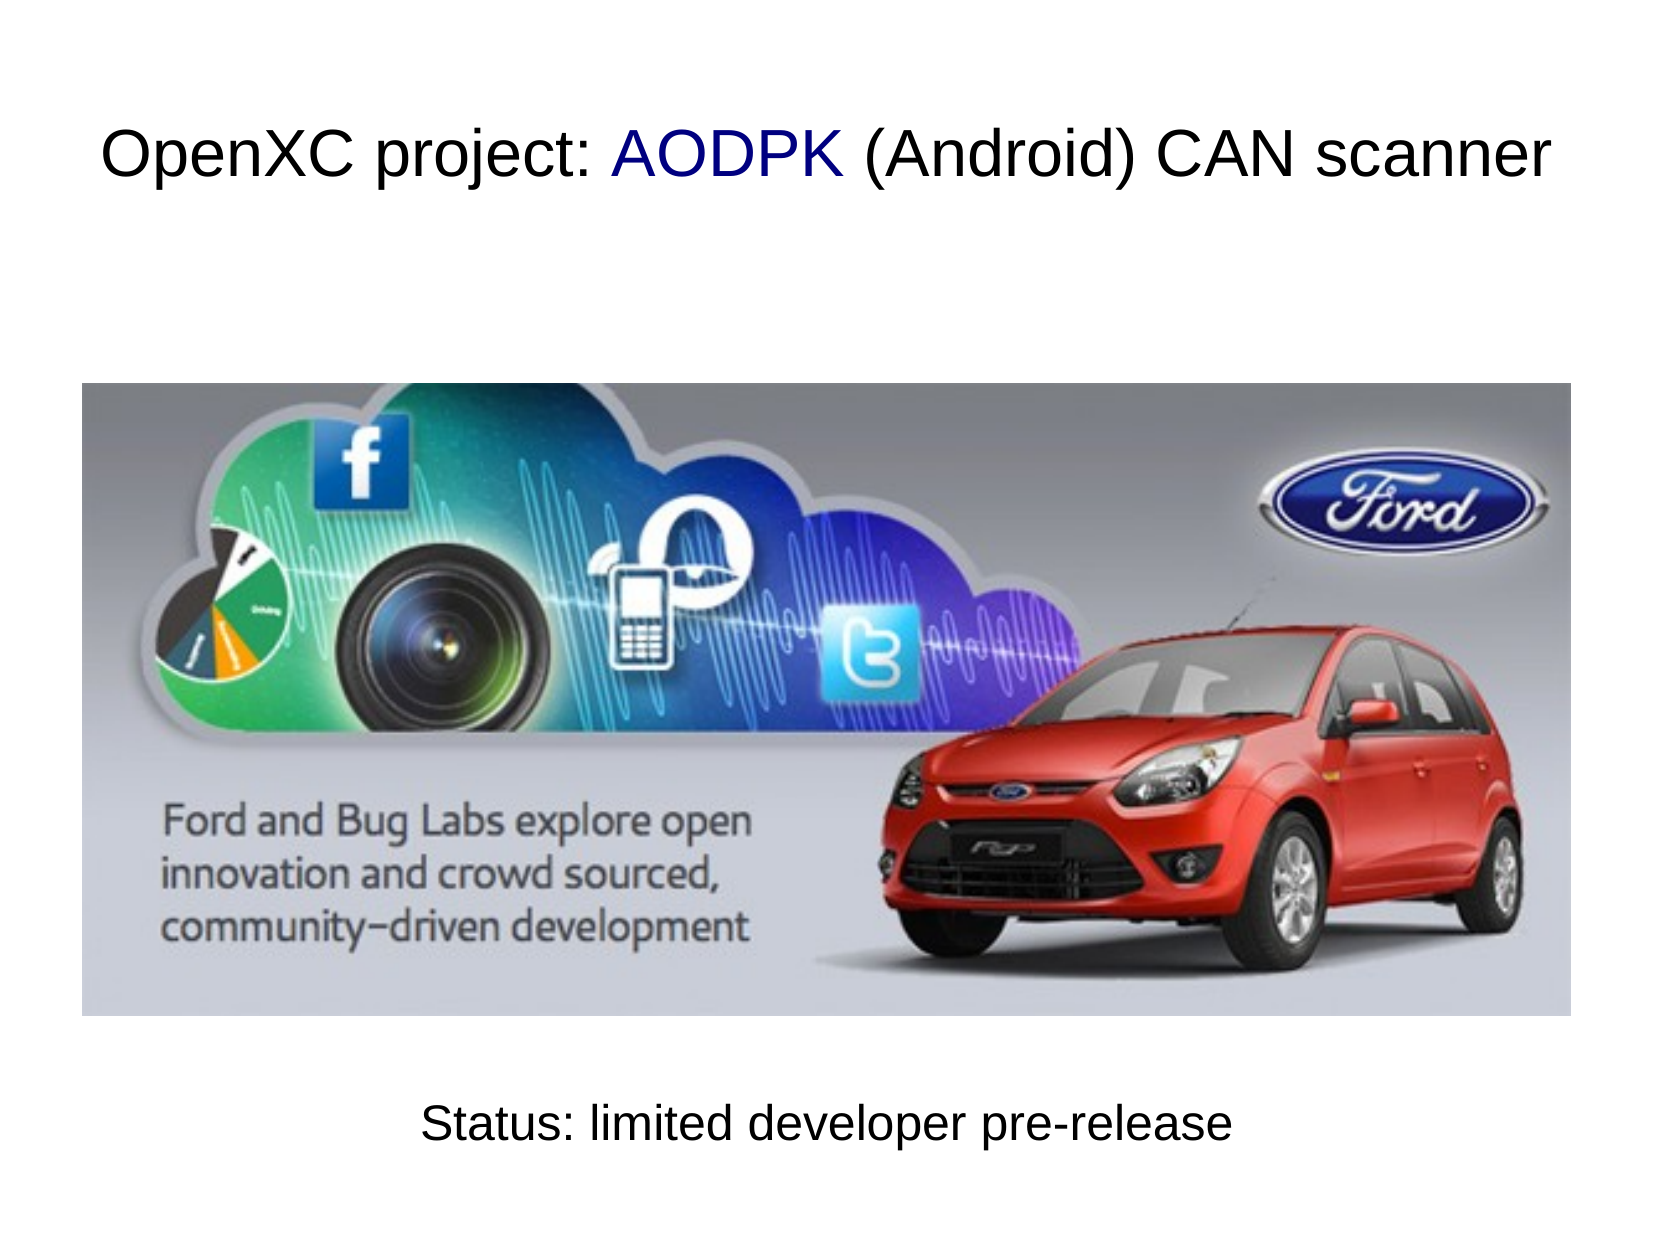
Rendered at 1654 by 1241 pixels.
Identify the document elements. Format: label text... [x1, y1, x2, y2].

picture [82, 383, 1571, 1016]
title OpenXC project: AODPK (Android) CAN scanner [82, 49, 1571, 257]
text_box Status: limited developer pre-release [405, 1087, 1249, 1159]
